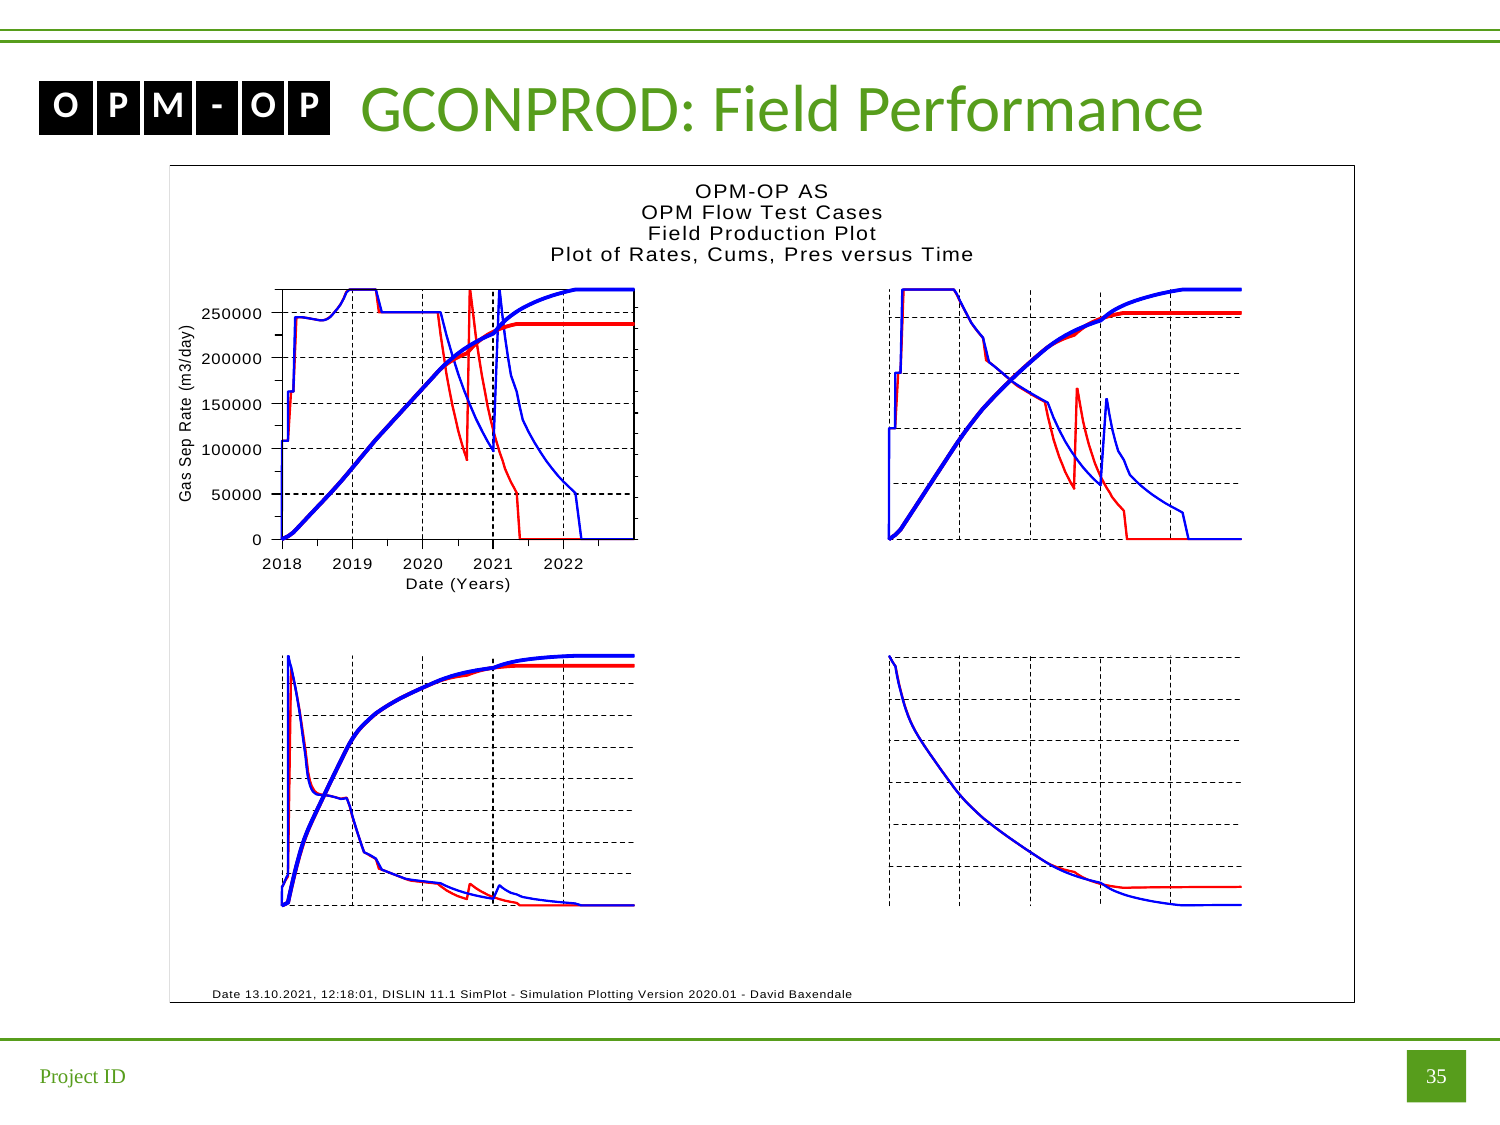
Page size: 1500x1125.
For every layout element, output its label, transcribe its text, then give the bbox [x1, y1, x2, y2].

title GCONPROD: Field Performance [360, 77, 1425, 153]
picture [169, 165, 1356, 1004]
